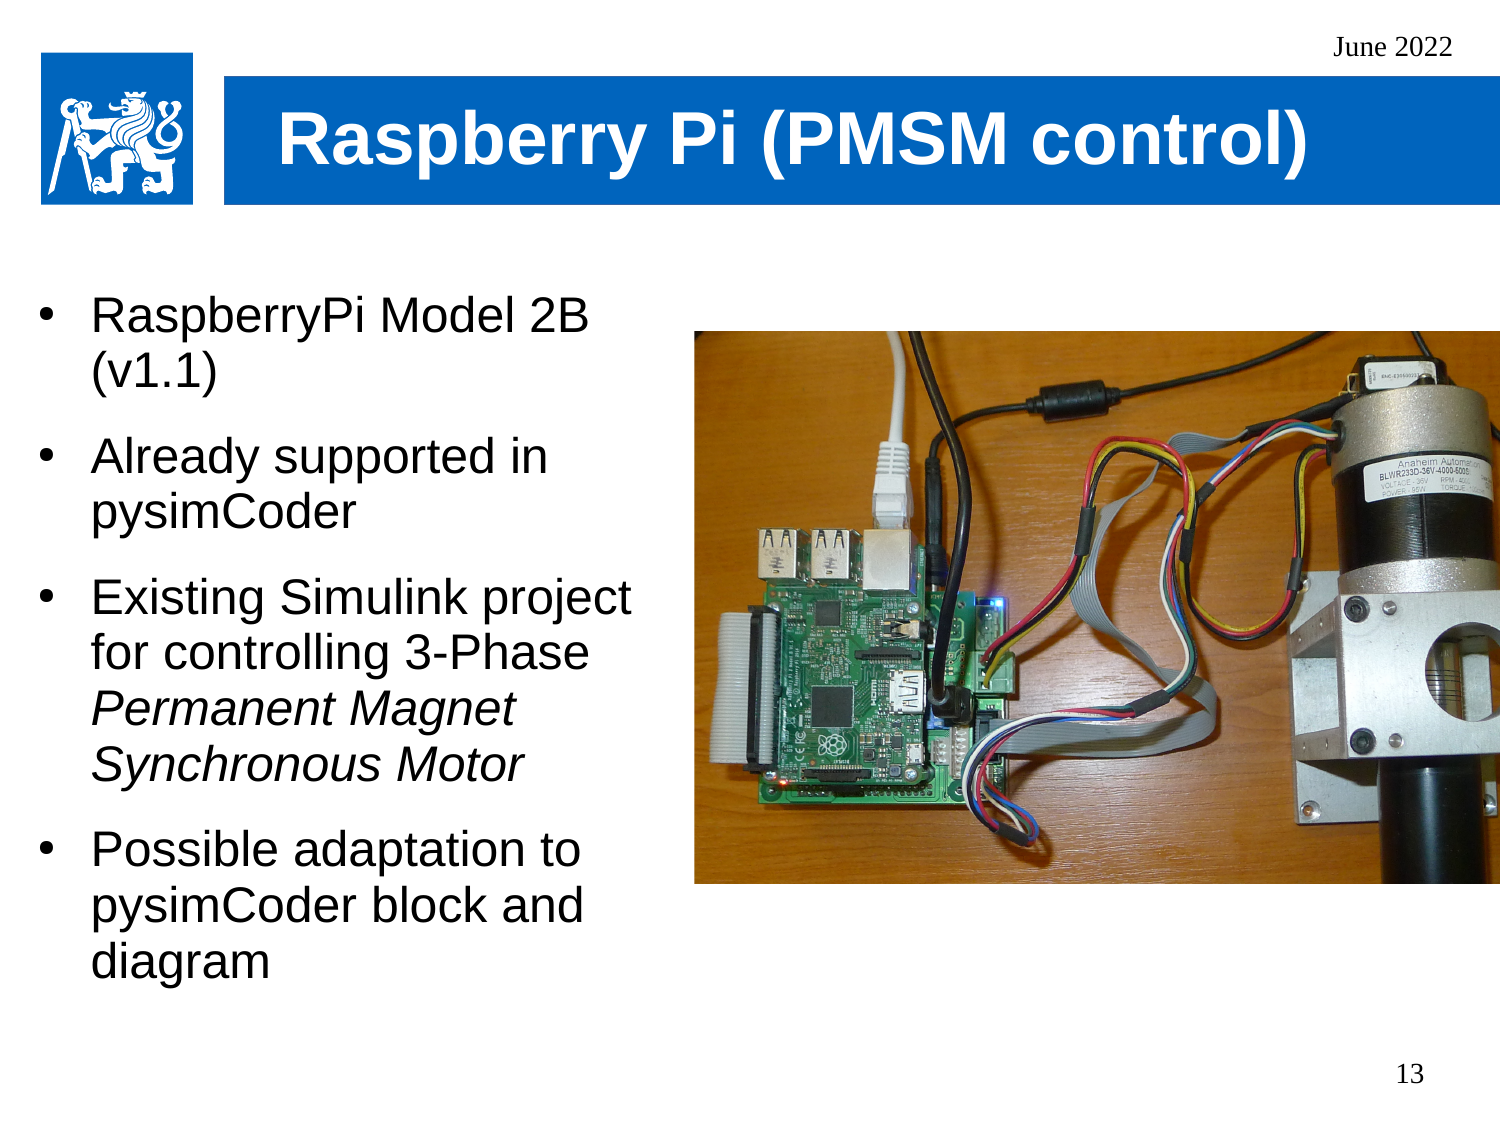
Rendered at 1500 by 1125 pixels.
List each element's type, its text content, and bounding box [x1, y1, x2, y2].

title Raspberry Pi (PMSM control) [277, 44, 1500, 181]
list RaspberryPi Model 2B (v1.1) Already supported in pysimCoder Existing Simulink project for controlling 3-Phase Permanent Magnet Synchronous Motor Possible adaptation to pysimCoder block and diagram [19, 286, 676, 1062]
picture [694, 331, 1500, 884]
